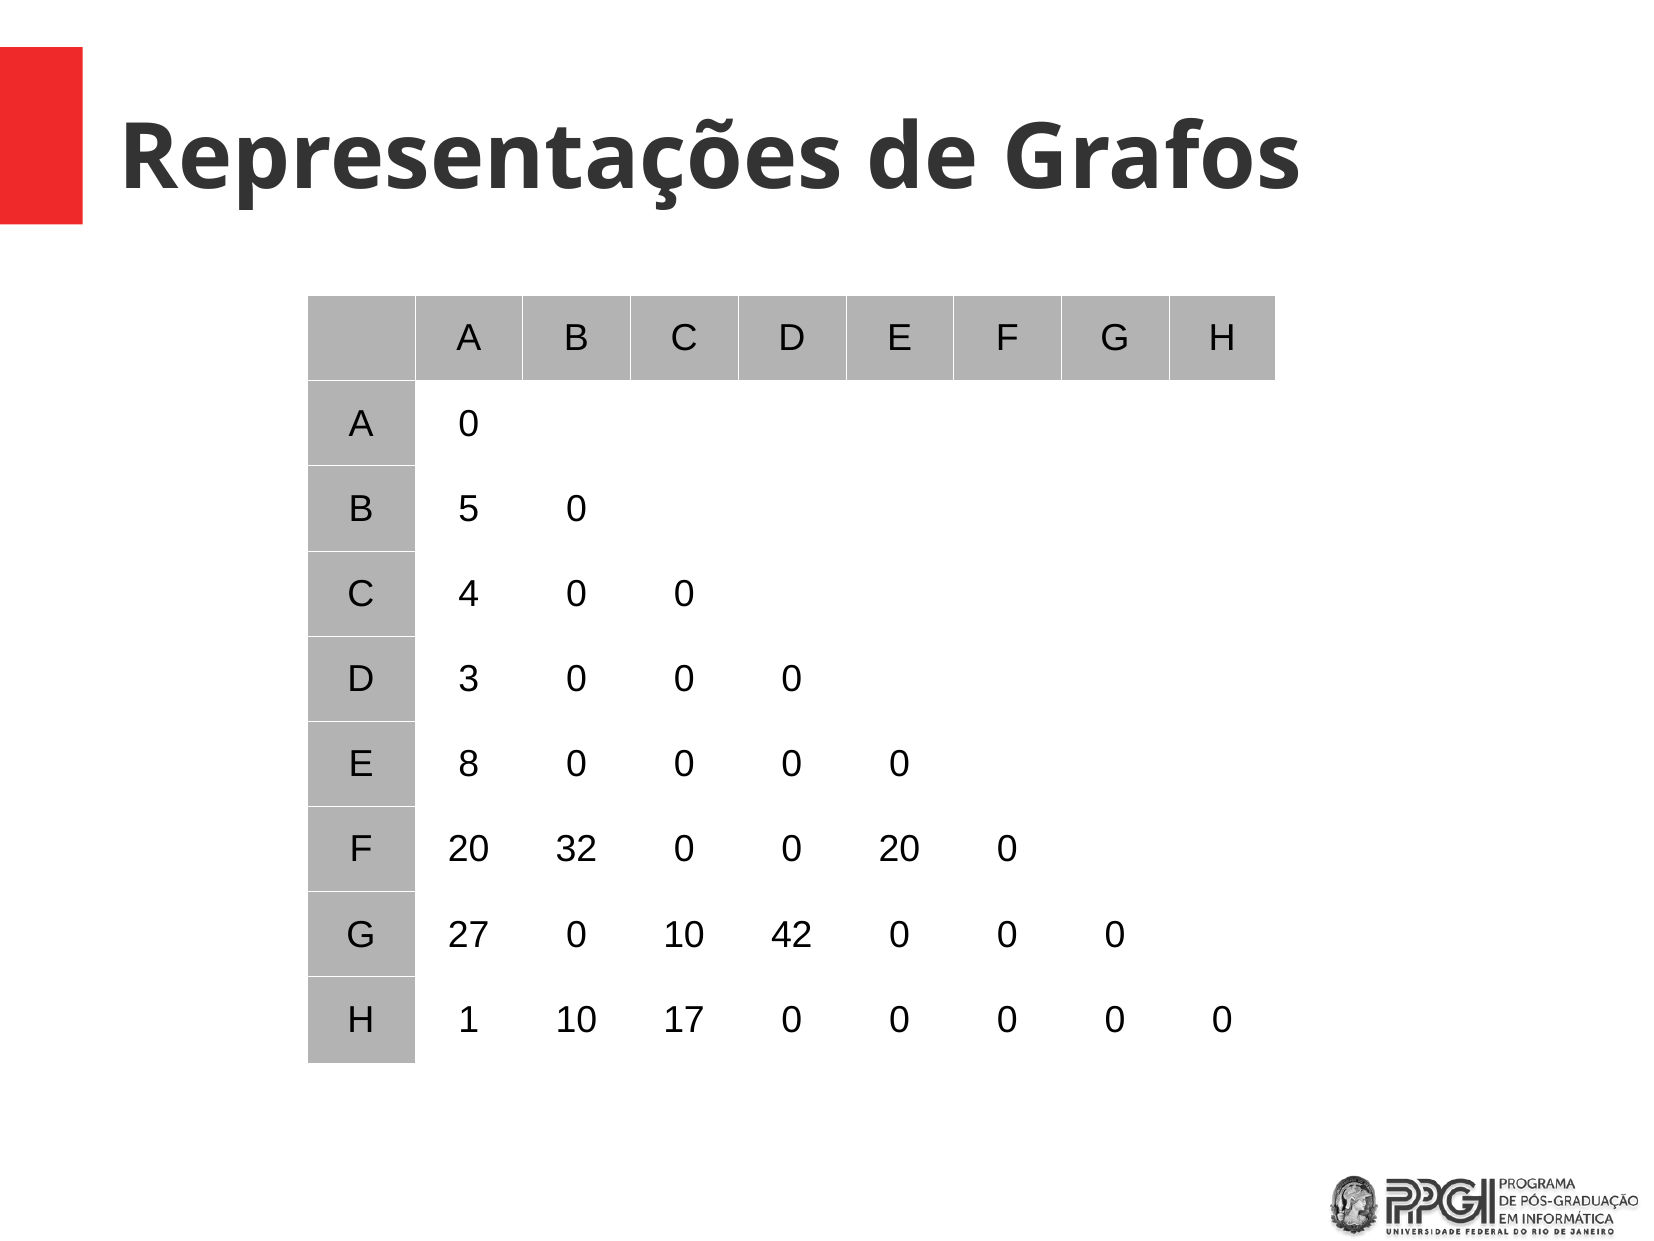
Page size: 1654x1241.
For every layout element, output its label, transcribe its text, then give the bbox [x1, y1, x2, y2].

table_header A [416, 296, 522, 380]
table_header [308, 296, 415, 380]
table_cell 17 [631, 977, 738, 1063]
table_cell D [308, 637, 415, 721]
table_cell [847, 381, 953, 465]
table_cell [523, 381, 630, 465]
table_cell E [308, 722, 415, 806]
table_cell [1062, 552, 1169, 636]
table_cell 10 [631, 892, 738, 976]
table_cell [1062, 722, 1169, 806]
table_cell [631, 466, 738, 551]
table_cell 0 [847, 892, 953, 976]
table_cell [1170, 552, 1275, 636]
title Representações de Grafos [118, 49, 1571, 257]
table_cell [1062, 637, 1169, 721]
table_cell 0 [523, 466, 630, 551]
table_cell 0 [1062, 977, 1169, 1063]
table_cell [1170, 807, 1275, 891]
table_cell [1170, 892, 1275, 976]
table_cell F [308, 807, 415, 891]
table_header B [523, 296, 630, 380]
table_header F [954, 296, 1061, 380]
table_cell 0 [1062, 892, 1169, 976]
table_cell [847, 466, 953, 551]
table_cell [1062, 807, 1169, 891]
table_cell [739, 466, 846, 551]
table_cell 8 [416, 722, 522, 806]
table_cell [954, 466, 1061, 551]
table_cell 0 [954, 977, 1061, 1063]
table_cell 1 [416, 977, 522, 1063]
table_cell H [308, 977, 415, 1063]
table_cell 0 [523, 552, 630, 636]
table_cell B [308, 466, 415, 551]
table_cell [847, 552, 953, 636]
table_header E [847, 296, 953, 380]
table_cell 0 [631, 722, 738, 806]
table_cell 0 [739, 637, 846, 721]
table_cell 0 [416, 381, 522, 465]
table_header G [1062, 296, 1169, 380]
table_cell 42 [739, 892, 846, 976]
table_cell 0 [523, 637, 630, 721]
table_cell [954, 637, 1061, 721]
table_cell 4 [416, 552, 522, 636]
table_cell 0 [523, 722, 630, 806]
table_cell 32 [523, 807, 630, 891]
table_cell 0 [631, 637, 738, 721]
table_cell 3 [416, 637, 522, 721]
table_cell 5 [416, 466, 522, 551]
table_cell [739, 552, 846, 636]
table_cell [1062, 466, 1169, 551]
table_header H [1170, 296, 1275, 380]
table_cell A [308, 381, 415, 465]
table_cell [739, 381, 846, 465]
table_cell 0 [847, 722, 953, 806]
table_cell 0 [1170, 977, 1275, 1063]
table_cell 0 [523, 892, 630, 976]
table_cell [631, 381, 738, 465]
table_cell 0 [739, 807, 846, 891]
table_cell [1170, 637, 1275, 721]
table_cell [1170, 381, 1275, 465]
table_cell C [308, 552, 415, 636]
table_cell 0 [954, 807, 1061, 891]
table_header C [631, 296, 738, 380]
table_header D [739, 296, 846, 380]
table_cell [1170, 466, 1275, 551]
table_cell 0 [739, 722, 846, 806]
table_cell [954, 381, 1061, 465]
table_cell 0 [847, 977, 953, 1063]
table_cell [847, 637, 953, 721]
table_cell 20 [416, 807, 522, 891]
table_cell 27 [416, 892, 522, 976]
table_cell 0 [954, 892, 1061, 976]
table_cell 20 [847, 807, 953, 891]
table_cell 0 [739, 977, 846, 1063]
table_cell [1170, 722, 1275, 806]
table_cell [954, 552, 1061, 636]
table_cell [1062, 381, 1169, 465]
table_cell [954, 722, 1061, 806]
table_cell G [308, 892, 415, 976]
table_cell 10 [523, 977, 630, 1063]
table_cell 0 [631, 552, 738, 636]
table_cell 0 [631, 807, 738, 891]
